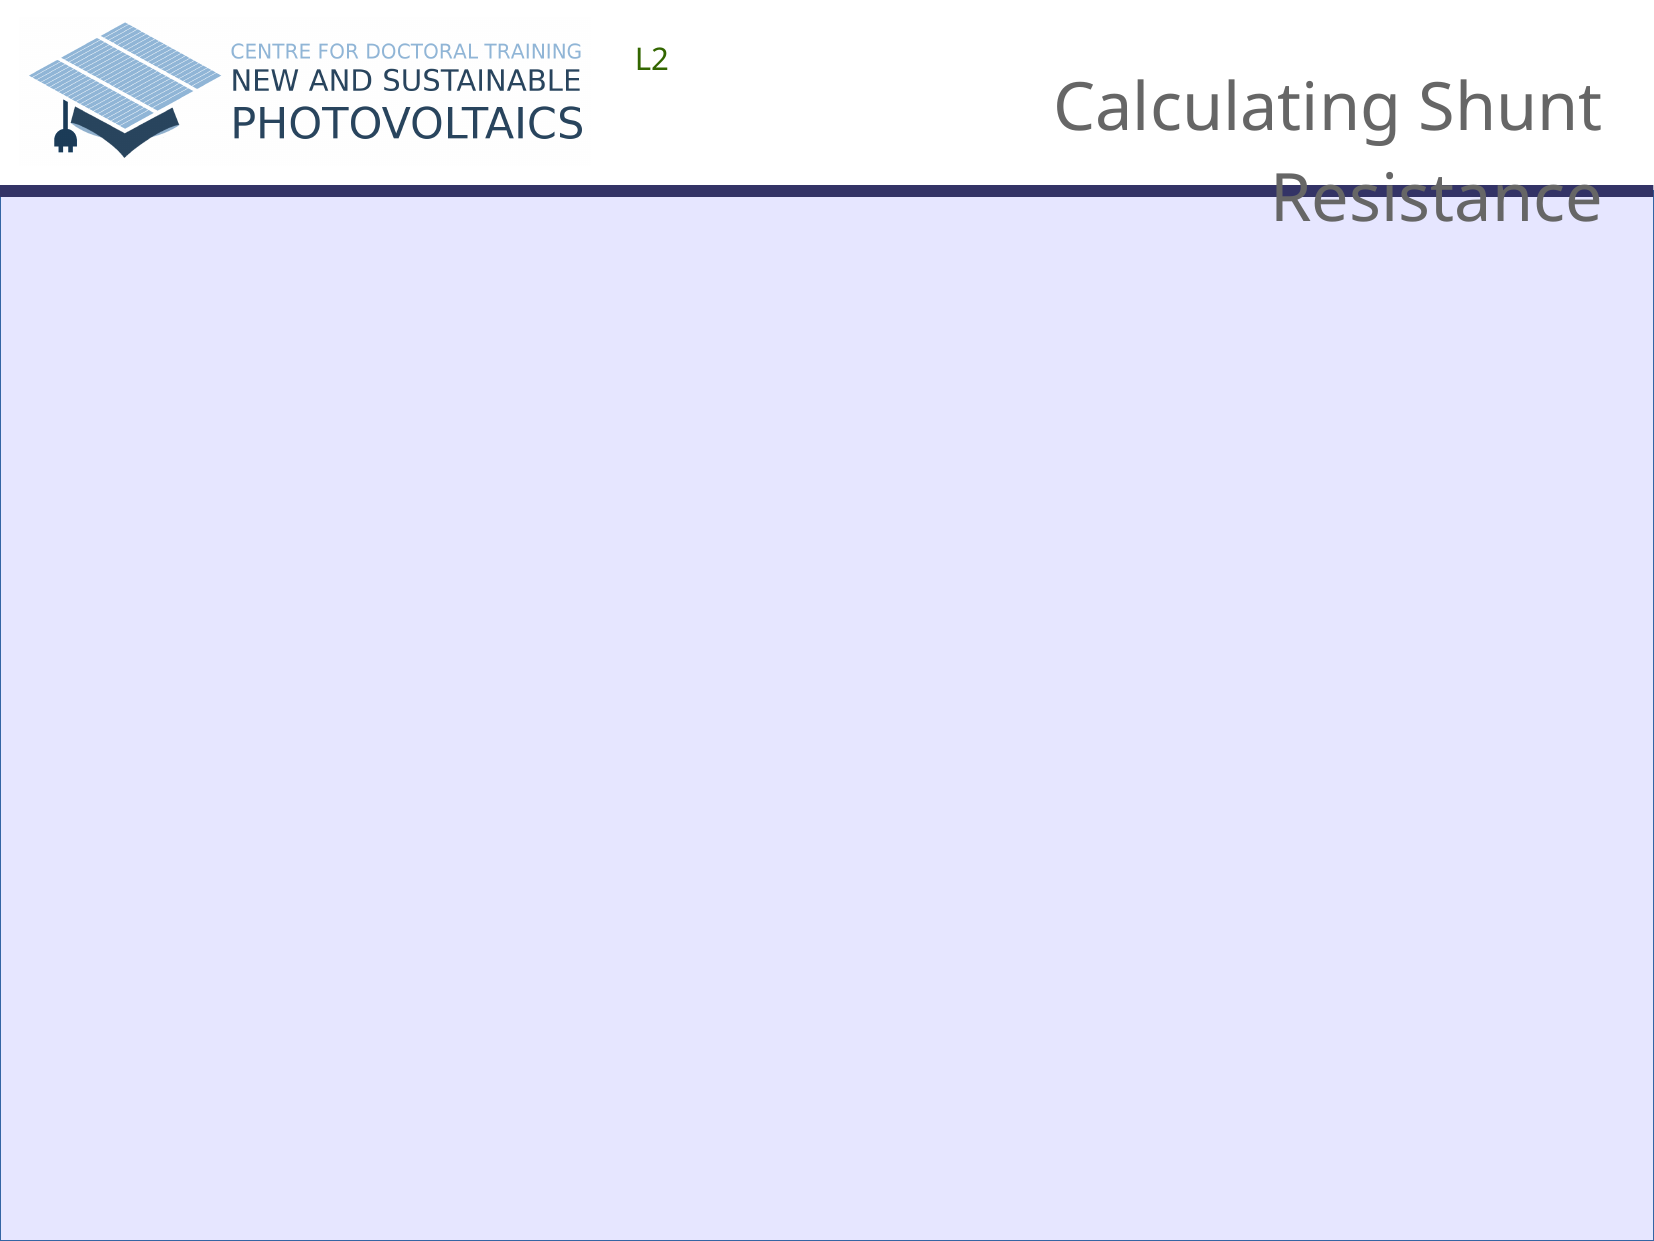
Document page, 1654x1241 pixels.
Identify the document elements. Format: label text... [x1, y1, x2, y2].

text_box L2 [620, 29, 880, 80]
text_box Calculating Shunt Resistance [708, 51, 1619, 142]
text_box [0, 197, 1654, 1241]
picture [19, 17, 591, 166]
text_box [1463, 204, 1480, 217]
